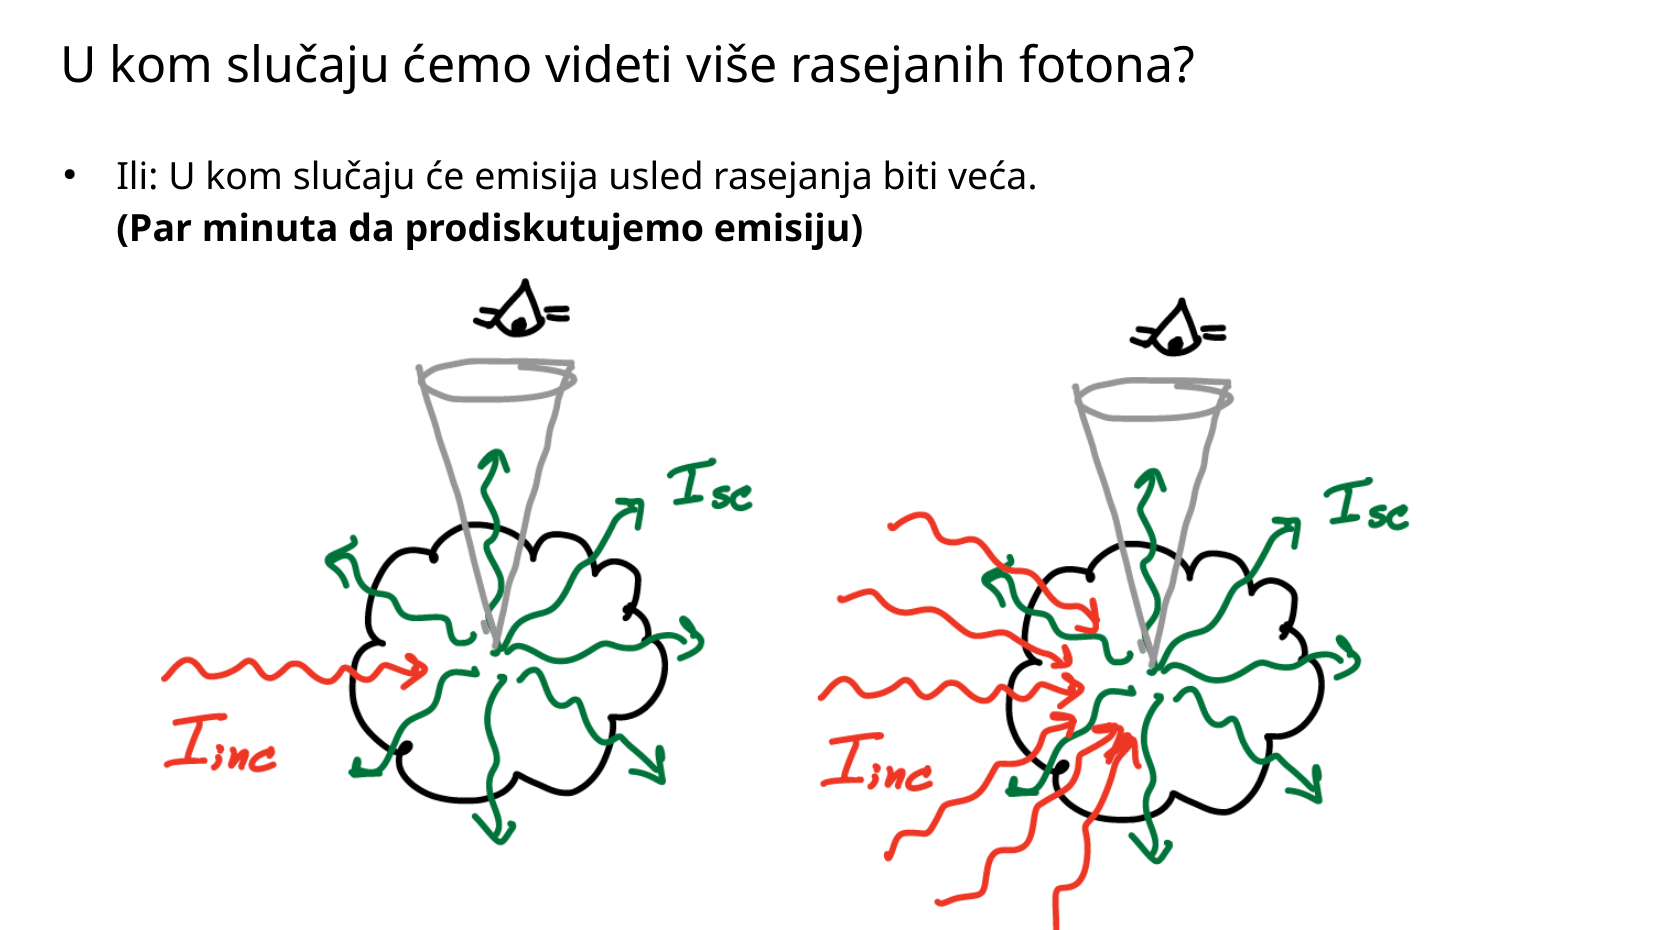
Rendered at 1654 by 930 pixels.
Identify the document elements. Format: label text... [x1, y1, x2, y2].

picture [149, 265, 1466, 930]
list Ili: U kom slučaju će emisija usled rasejanja biti veća. (Par minuta da prodiskutujemo emisiju) [45, 149, 1635, 880]
title U kom slučaju ćemo videti više rasejanih fotona? [59, 13, 1648, 113]
